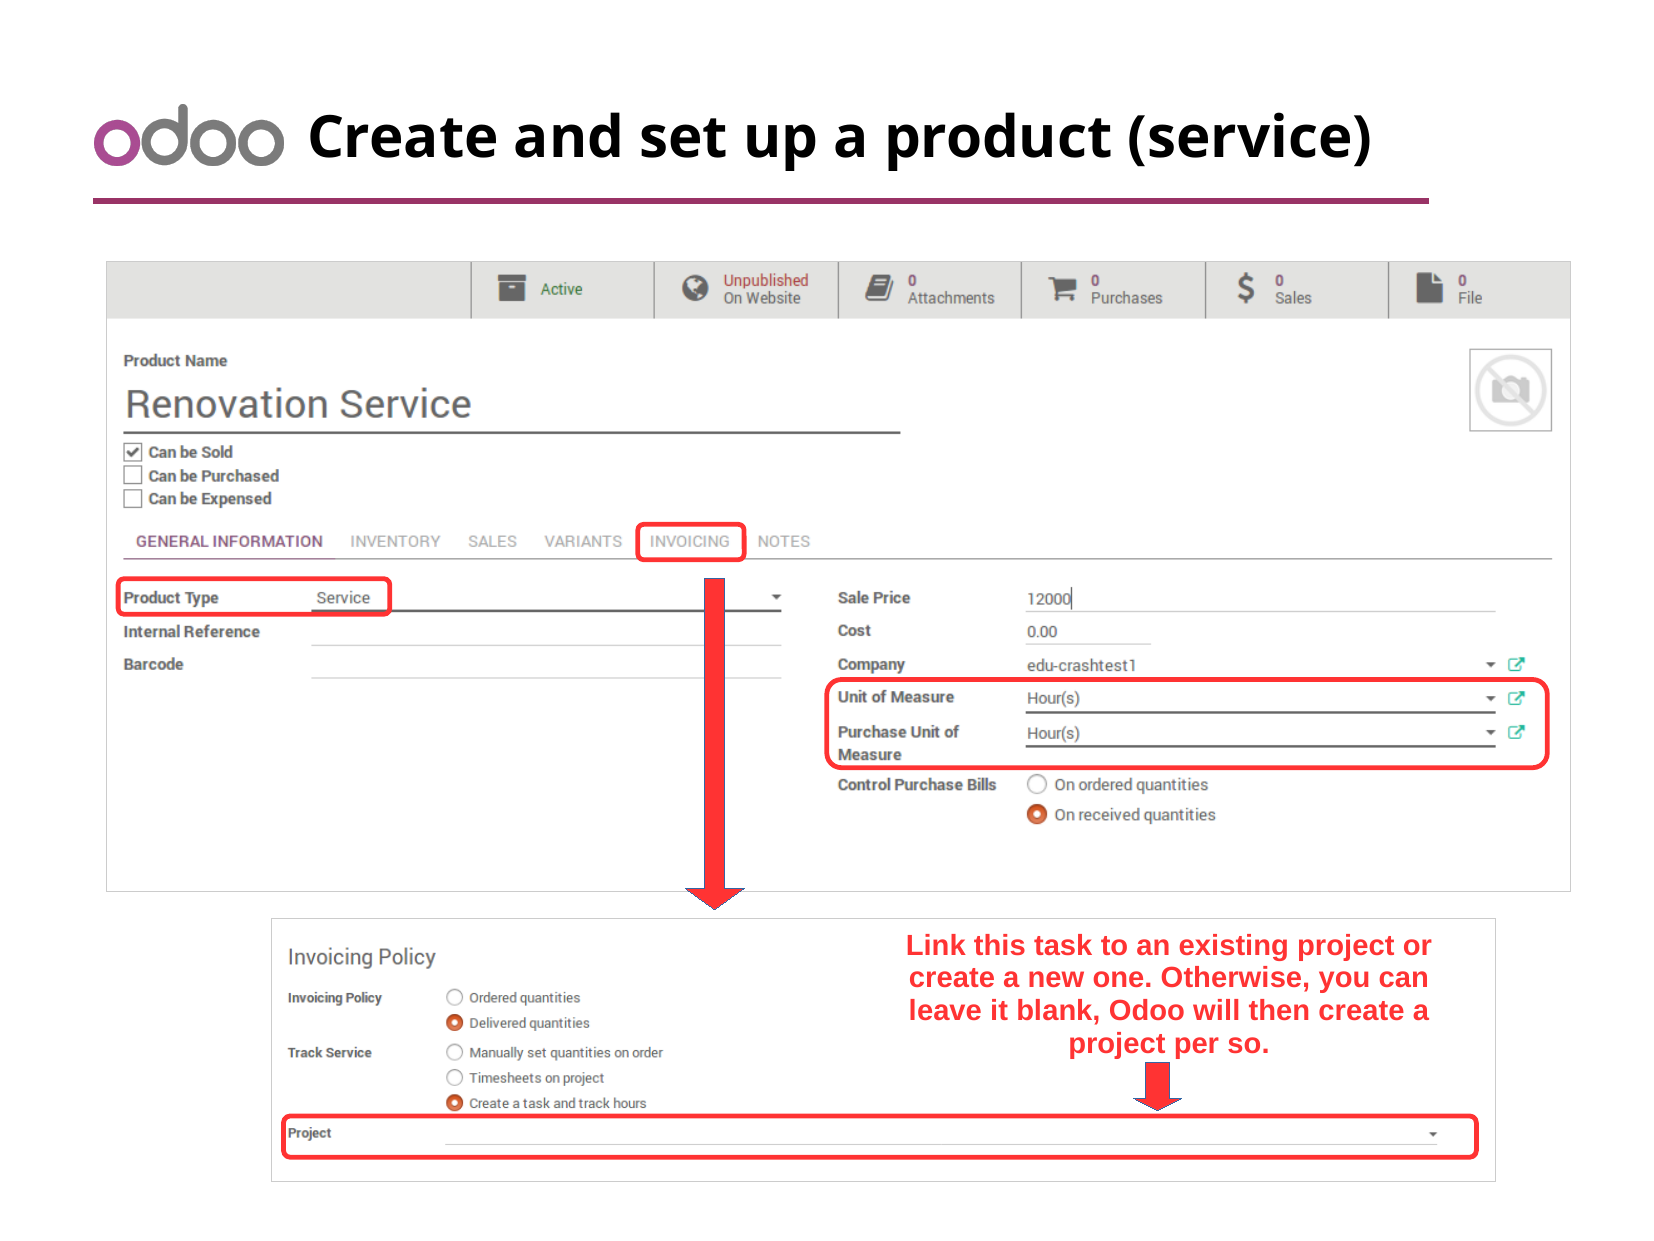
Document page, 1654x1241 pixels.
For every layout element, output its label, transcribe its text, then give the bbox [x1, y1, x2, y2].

title Create and set up a product (service) [307, 31, 1570, 239]
text_box [1133, 1062, 1182, 1111]
text_box [826, 679, 1548, 768]
picture [94, 104, 284, 166]
text_box Link this task to an existing project or create a new one. Otherwise, you can leave it blank, Odoo will then create a project per so. [874, 921, 1465, 1115]
text_box [283, 1115, 1477, 1158]
text_box [637, 524, 745, 560]
picture [106, 261, 1571, 892]
picture [271, 918, 1496, 1182]
text_box [685, 578, 745, 910]
text_box [118, 578, 390, 615]
